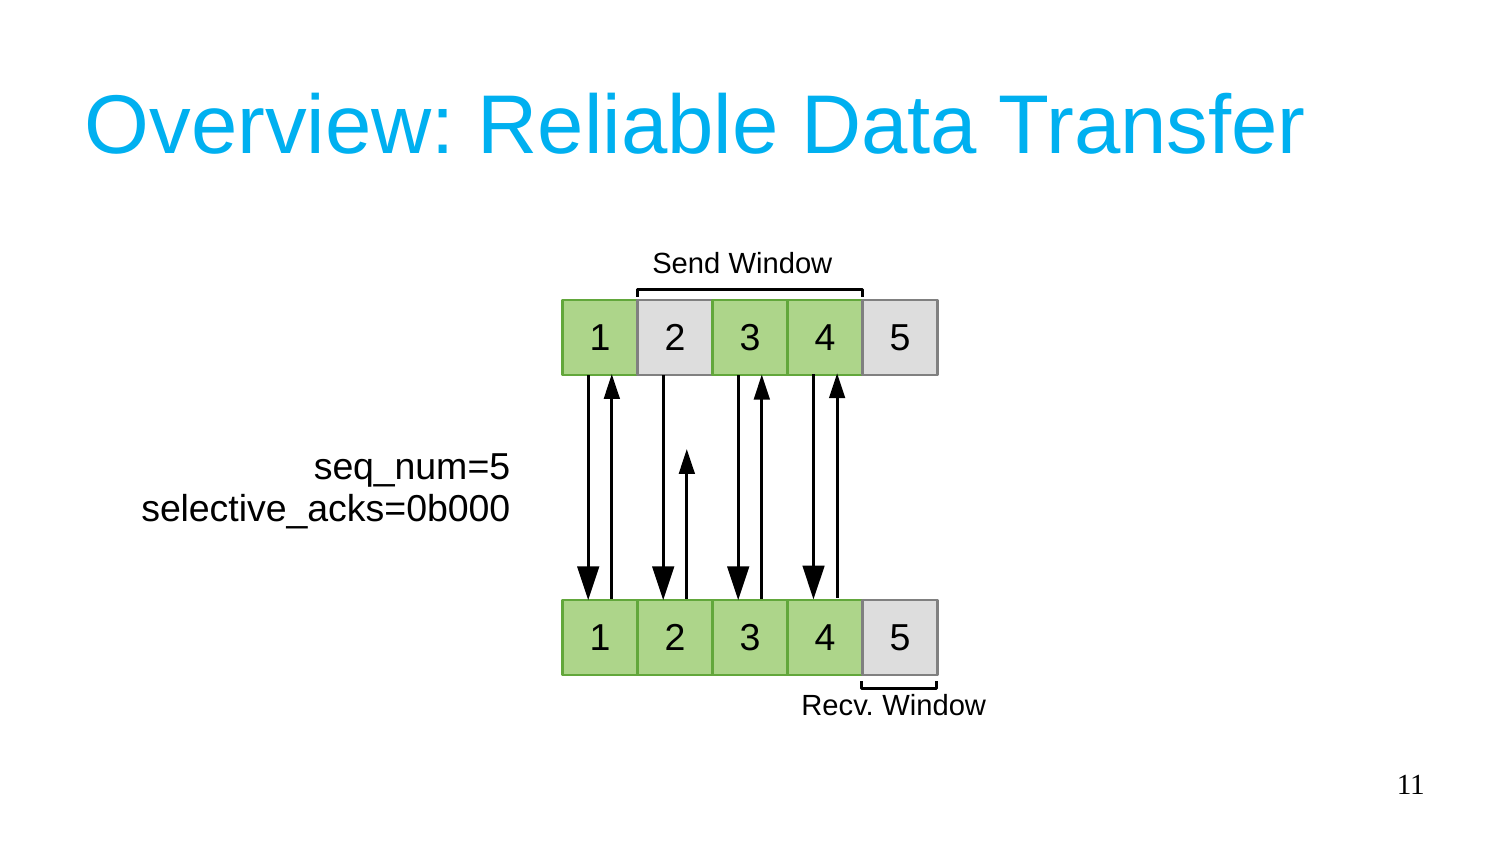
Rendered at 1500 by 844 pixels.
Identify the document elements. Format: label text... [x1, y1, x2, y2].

text_box 2 [637, 600, 712, 676]
text_box 1 [562, 300, 637, 376]
text_box 2 [637, 300, 712, 376]
text_box 5 [862, 300, 938, 376]
text_box 5 [862, 600, 938, 676]
text_box Recv. Window [786, 681, 1012, 739]
text_box 3 [712, 300, 787, 376]
text_box 4 [787, 300, 862, 376]
text_box 1 [562, 600, 637, 676]
text_box Send Window [637, 240, 863, 297]
text_box 3 [712, 600, 787, 676]
text_box 4 [787, 600, 862, 676]
text_box seq_num=5 selective_acks=0b000 [75, 438, 526, 537]
title Overview: Reliable Data Transfer [69, 44, 1364, 208]
